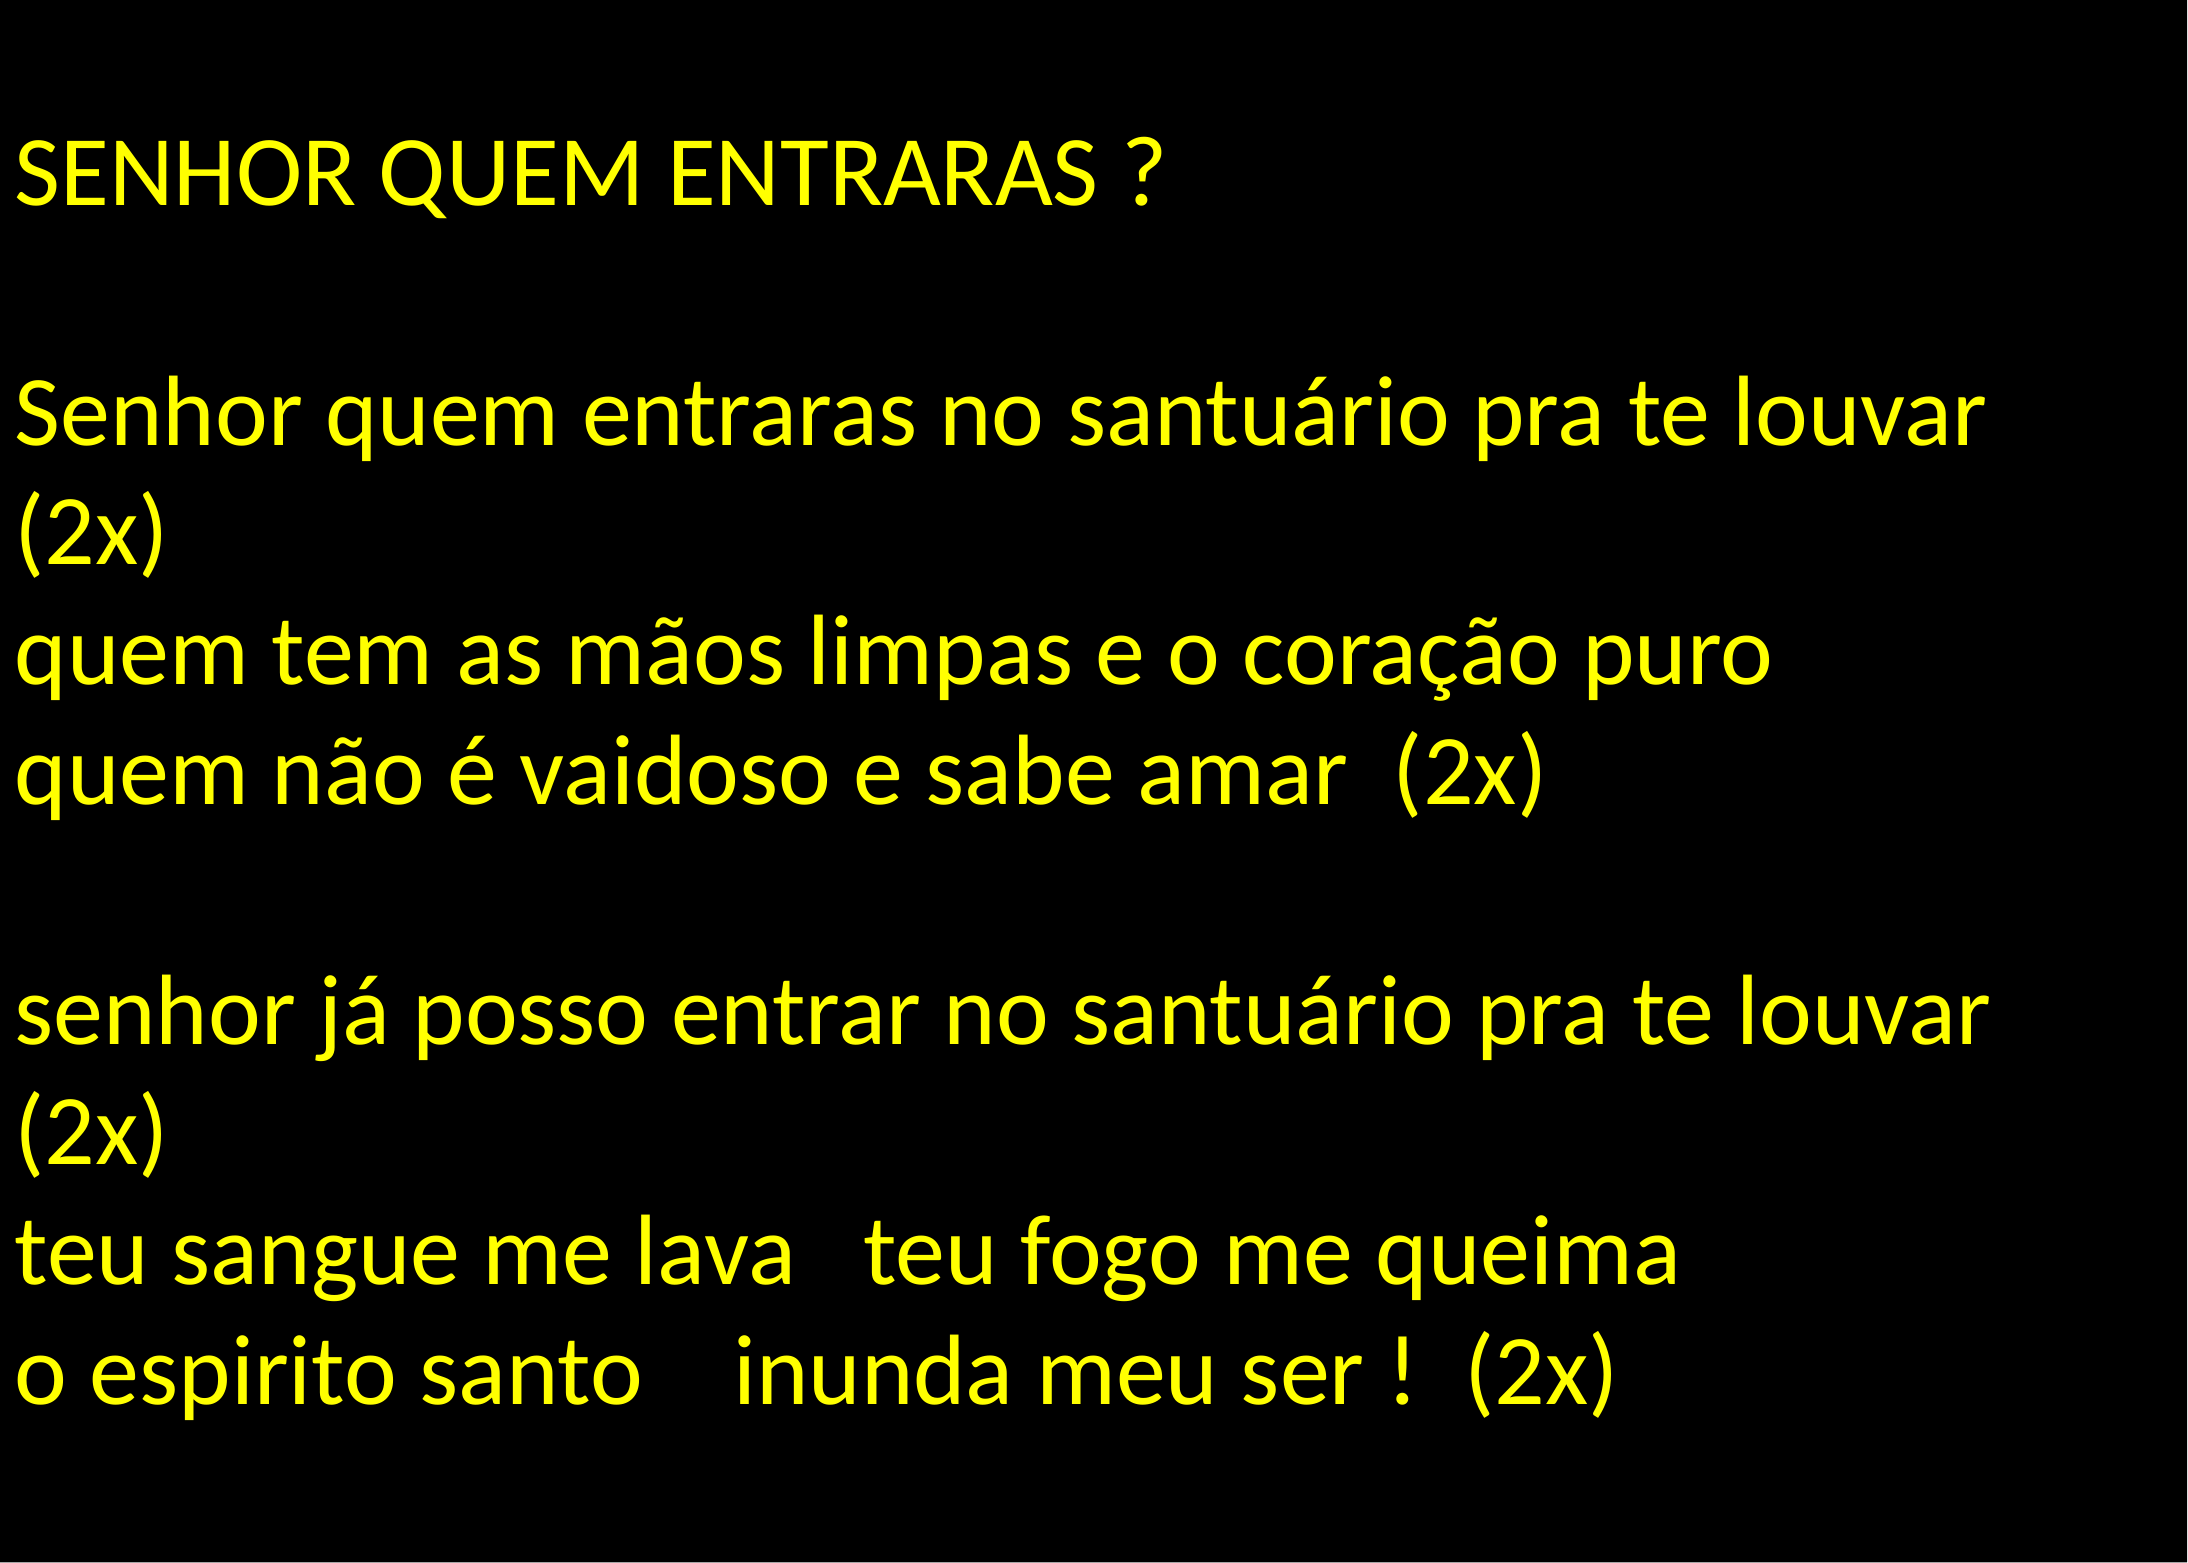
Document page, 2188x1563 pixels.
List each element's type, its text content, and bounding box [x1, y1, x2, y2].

text_box SENHOR QUEM ENTRARAS ? Senhor quem entraras no santuário pra te louvar (2x) quem tem as mãos limpas e o coração puro quem não é vaidoso e sabe amar (2x) senhor já posso entrar no santuário pra te louvar (2x) teu sangue me lava teu fogo me queima o espirito santo inunda meu ser ! (2x) [0, 0, 2188, 1563]
